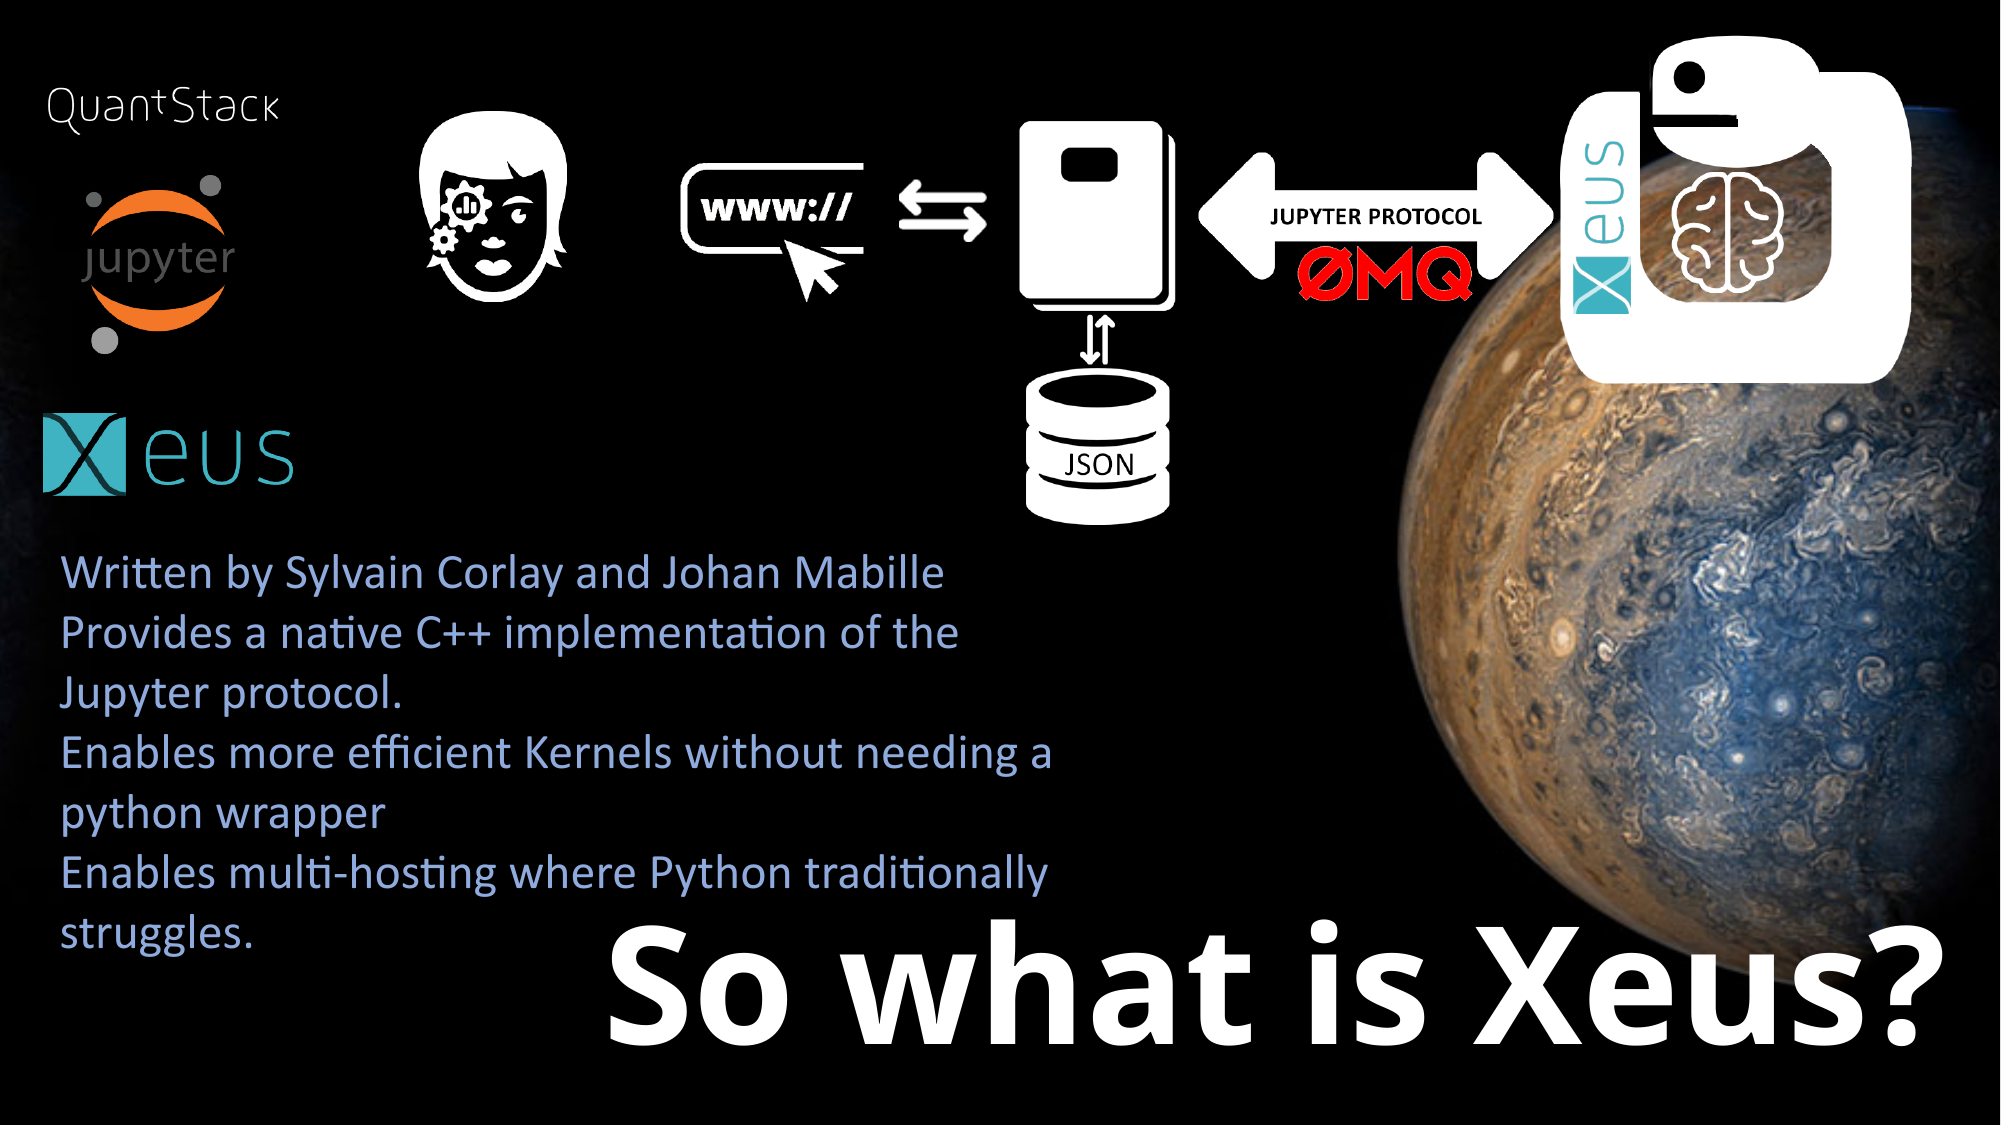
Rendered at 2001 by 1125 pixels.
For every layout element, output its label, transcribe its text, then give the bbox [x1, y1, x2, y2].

picture [0, 0, 2001, 1125]
title So what is Xeus? [128, 875, 1963, 1093]
text_box Written by Sylvain Corlay and Johan Mabille Provides a native C++ implementation of the Jupyter protocol. Enables more efficient Kernels without needing a python wrapper Enables multi-hosting where Python traditionally struggles. [44, 531, 1075, 1027]
